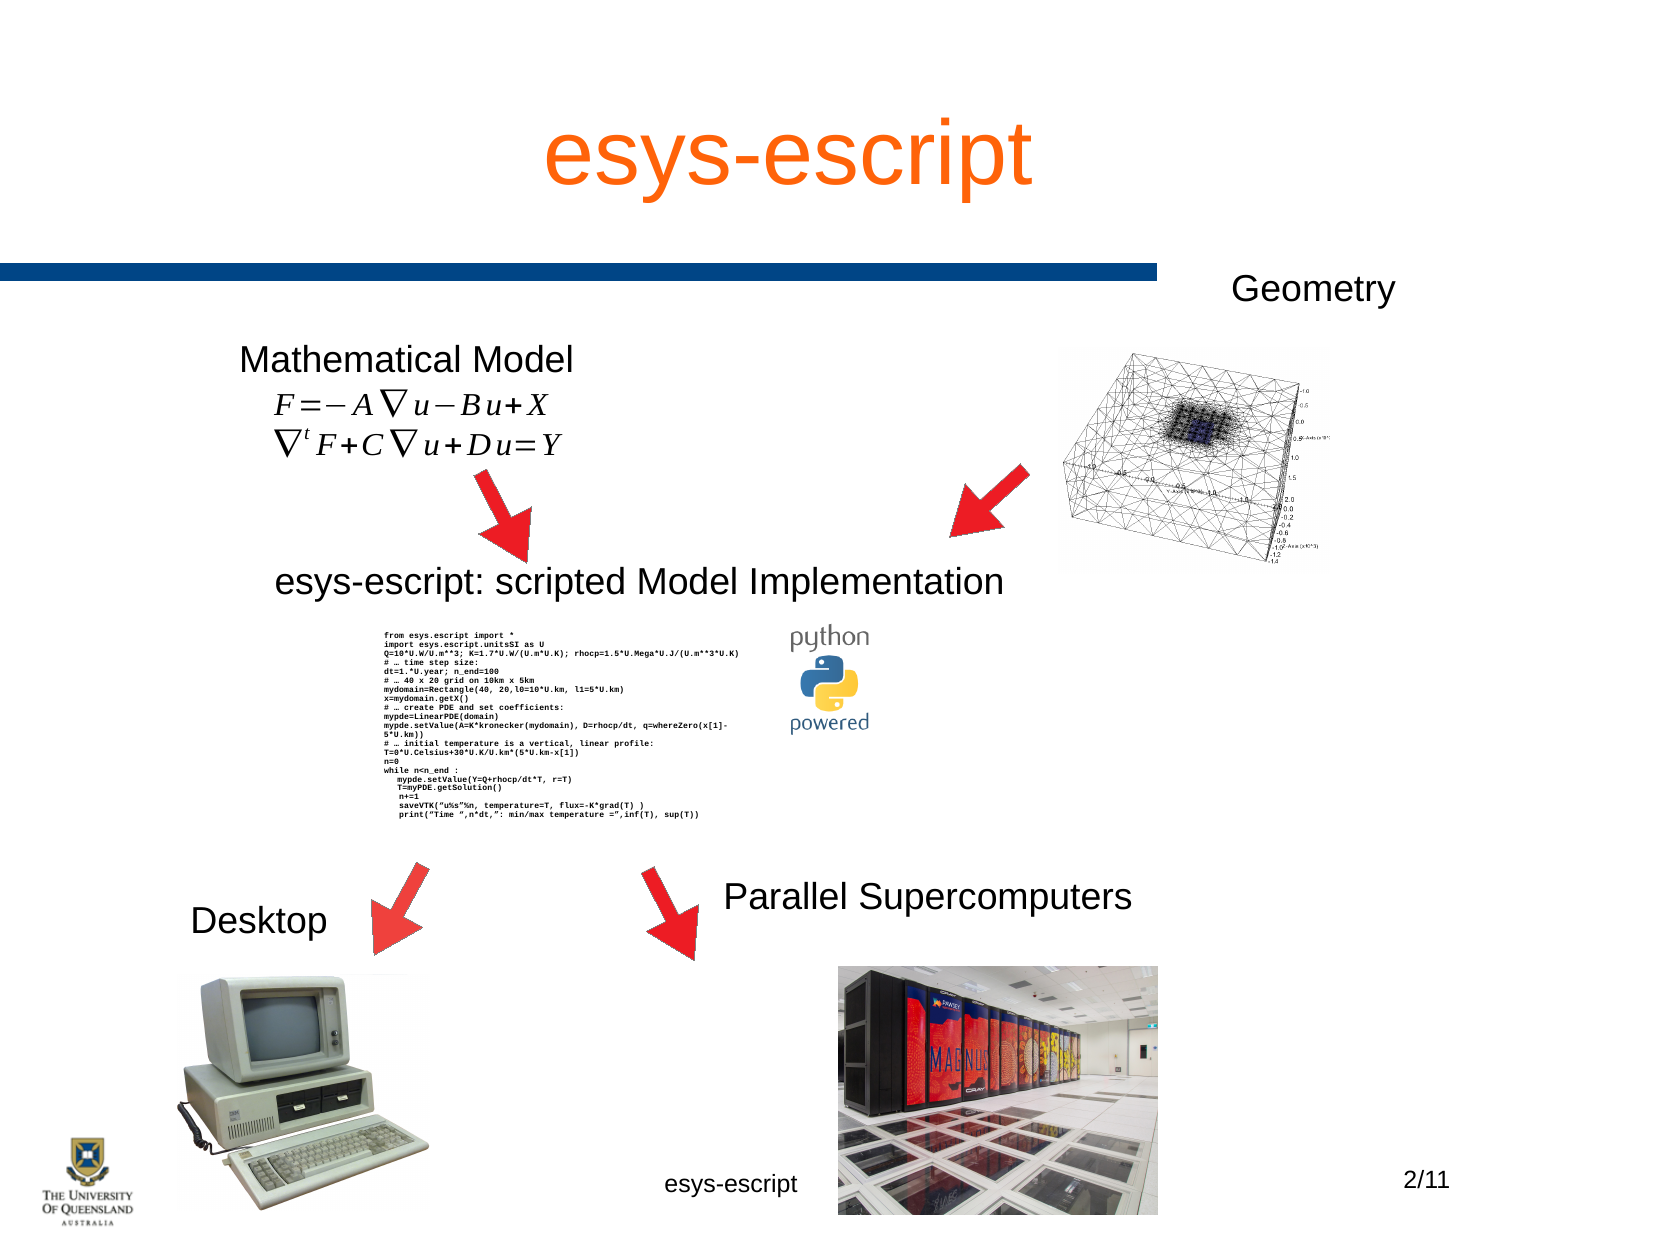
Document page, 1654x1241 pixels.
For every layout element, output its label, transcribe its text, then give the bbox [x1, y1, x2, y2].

text_box esys-escript: scripted Model Implementation [259, 552, 1020, 610]
text_box Mathematical Model [224, 330, 589, 388]
text_box [473, 469, 532, 564]
picture [35, 1133, 142, 1235]
text_box Desktop [175, 891, 343, 949]
title esys-escript [82, 49, 1571, 257]
picture [838, 967, 1158, 1215]
list from esys.escript import * import esys.escript.unitsSI as U Q=10*U.W/U.m**3; K=1.7*U.W/(U.m*U.K); rhocp=1.5*U.Mega*U.J/(U.m**3*U.K) # … time step size: dt=1.*U.year; n_end=100 # … 40 x 20 grid on 10km x 5km mydomain=Rectangle(40, 20,l0=10*U.km, l1=5*U.km) x=mydomain.getX() # … create PDE and set coefficients: mypde=LinearPDE(domain) mypde.setValue(A=K*kronecker(mydomain), D=rhocp/dt, q=whereZero(x[1]-5*U.km)) # … initial temperature is a vertical, linear profile: T=0*U.Celsius+30*U.K/U.km*(5*U.km-x[1]) n=0 while n<n_end : mypde.setValue(Y=Q+rhocp/dt*T, r=T) T=myPDE.getSolution() n+=1 saveVTK(“u%s”%n, temperature=T, flux=-K*grad(T) ) print(“Time “,n*dt,”: min/max temperature =”,inf(T), sup(T)) [367, 624, 762, 831]
text_box Parallel Supercomputers [708, 868, 1217, 967]
text_box [949, 463, 1030, 538]
text_box Geometry [1216, 259, 1411, 317]
picture [177, 974, 430, 1211]
text_box [371, 862, 430, 956]
picture [781, 619, 877, 740]
text_box [641, 866, 699, 961]
chart [265, 388, 571, 463]
picture [1058, 347, 1330, 574]
